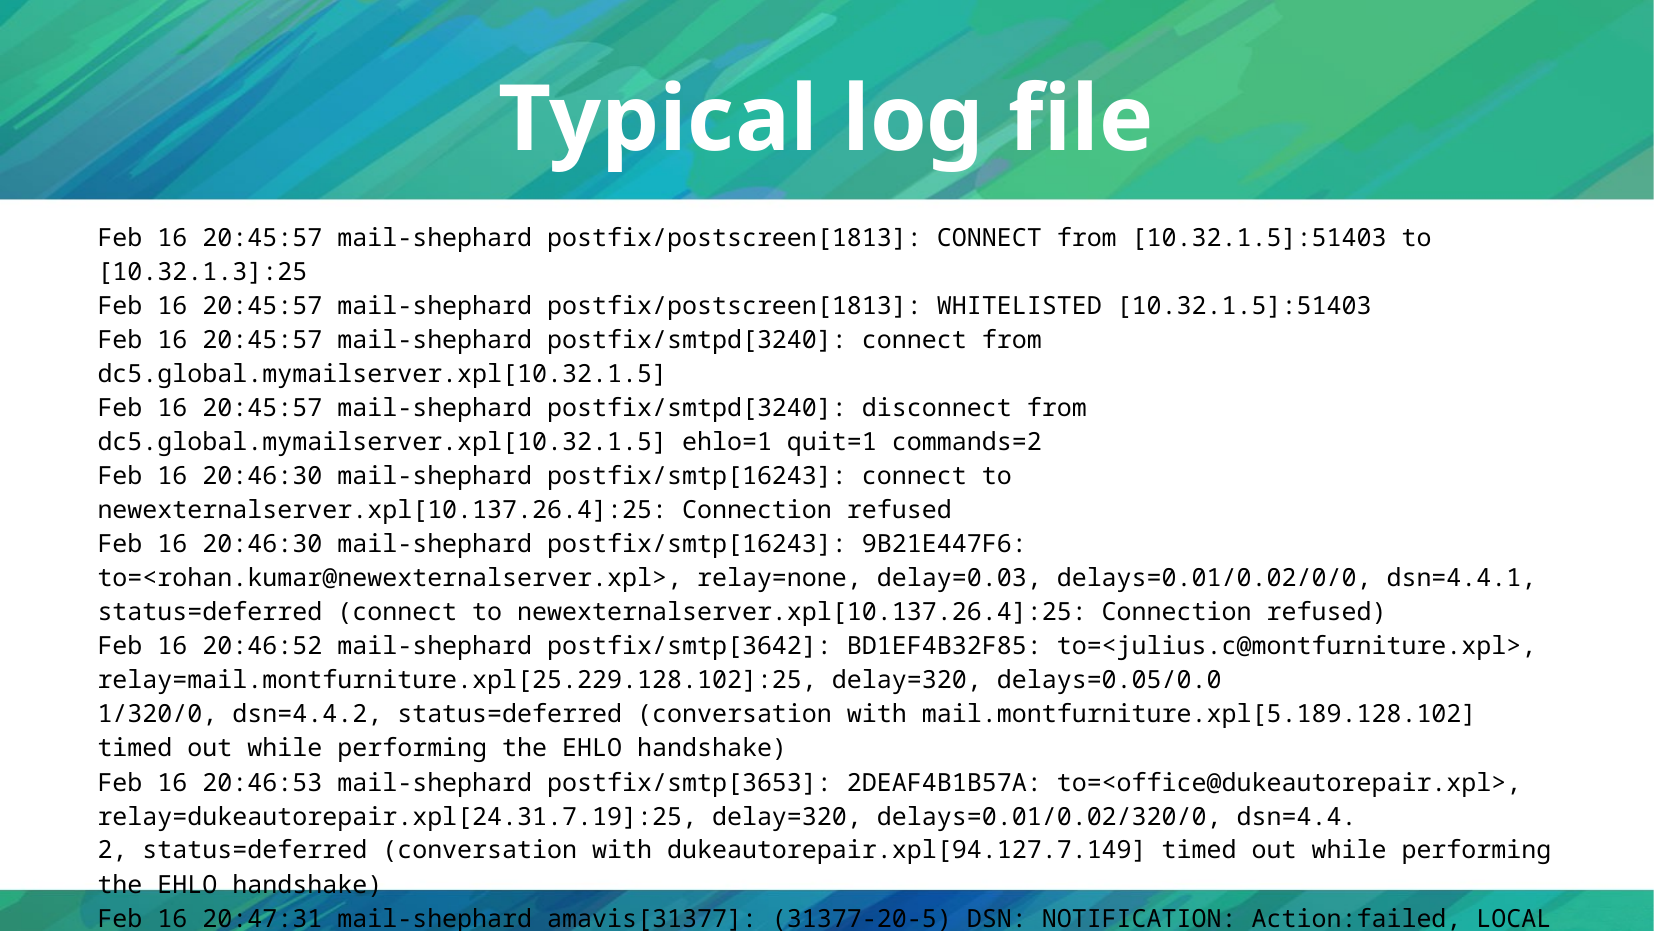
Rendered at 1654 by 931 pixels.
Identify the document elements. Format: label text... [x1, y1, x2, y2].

picture [461, 915, 468, 925]
picture [0, 0, 1654, 931]
title Typical log file [82, 37, 1571, 193]
text_box Feb 16 20:45:57 mail-shephard postfix/postscreen[1813]: CONNECT from [10.32.1.5]:51403 to [10.32.1.3]:25 Feb 16 20:45:57 mail-shephard postfix/postscreen[1813]: WHITELISTED [10.32.1.5]:51403 Feb 16 20:45:57 mail-shephard postfix/smtpd[3240]: connect from dc5.global.mymailserver.xpl[10.32.1.5] Feb 16 20:45:57 mail-shephard postfix/smtpd[3240]: disconnect from dc5.global.mymailserver.xpl[10.32.1.5] ehlo=1 quit=1 commands=2 Feb 16 20:46:30 mail-shephard postfix/smtp[16243]: connect to newexternalserver.xpl[10.137.26.4]:25: Connection refused Feb 16 20:46:30 mail-shephard postfix/smtp[16243]: 9B21E447F6: to=<rohan.kumar@newexternalserver.xpl>, relay=none, delay=0.03, delays=0.01/0.02/0/0, dsn=4.4.1, status=deferred (connect to newexternalserver.xpl[10.137.26.4]:25: Connection refused) Feb 16 20:46:52 mail-shephard postfix/smtp[3642]: BD1EF4B32F85: to=<julius.c@montfurniture.xpl>, relay=mail.montfurniture.xpl[25.229.128.102]:25, delay=320, delays=0.05/0.0 1/320/0, dsn=4.4.2, status=deferred (conversation with mail.montfurniture.xpl[5.189.128.102] timed out while performing the EHLO handshake) Feb 16 20:46:53 mail-shephard postfix/smtp[3653]: 2DEAF4B1B57A: to=<office@dukeautorepair.xpl>, relay=dukeautorepair.xpl[24.31.7.19]:25, delay=320, delays=0.01/0.02/320/0, dsn=4.4. 2, status=deferred (conversation with dukeautorepair.xpl[94.127.7.149] timed out while performing the EHLO handshake) Feb 16 20:47:31 mail-shephard amavis[31377]: (31377-20-5) DSN: NOTIFICATION: Action:failed, LOCAL 550 MtaRejected, spam level 0.000, <raj.d@acme.ac.xpl> -> <rahul.dev@acme.xpl> Feb 16 20:47:31 mail-shephard amavis[31377]: (31377-20-5) DSN: NOTIFICATION: Action:failed, LOCAL 550 MtaRejected, spam level 0.000, <raj.d@acme.ac.xpl> -> <manny.covda@acme.xpl> Feb 16 20:47:31 mail-shephard amavis[31377]: (31377-20-5) wDf1f36MZ4mw(653Mi2upLd9r) SEND from <> -> <raj.d@acme.ac.xpl>, ENVID=AM.wDf1f36MZ4mw.20180911T093531Z@mail-smtp02.urc.xpl BODY=7BIT 250 2.0.0 from MTA(smtp:[127.0.0.1]:10025): 250 2.0.0 Ok: queued as 69D9F400EE6 [82, 212, 1571, 860]
